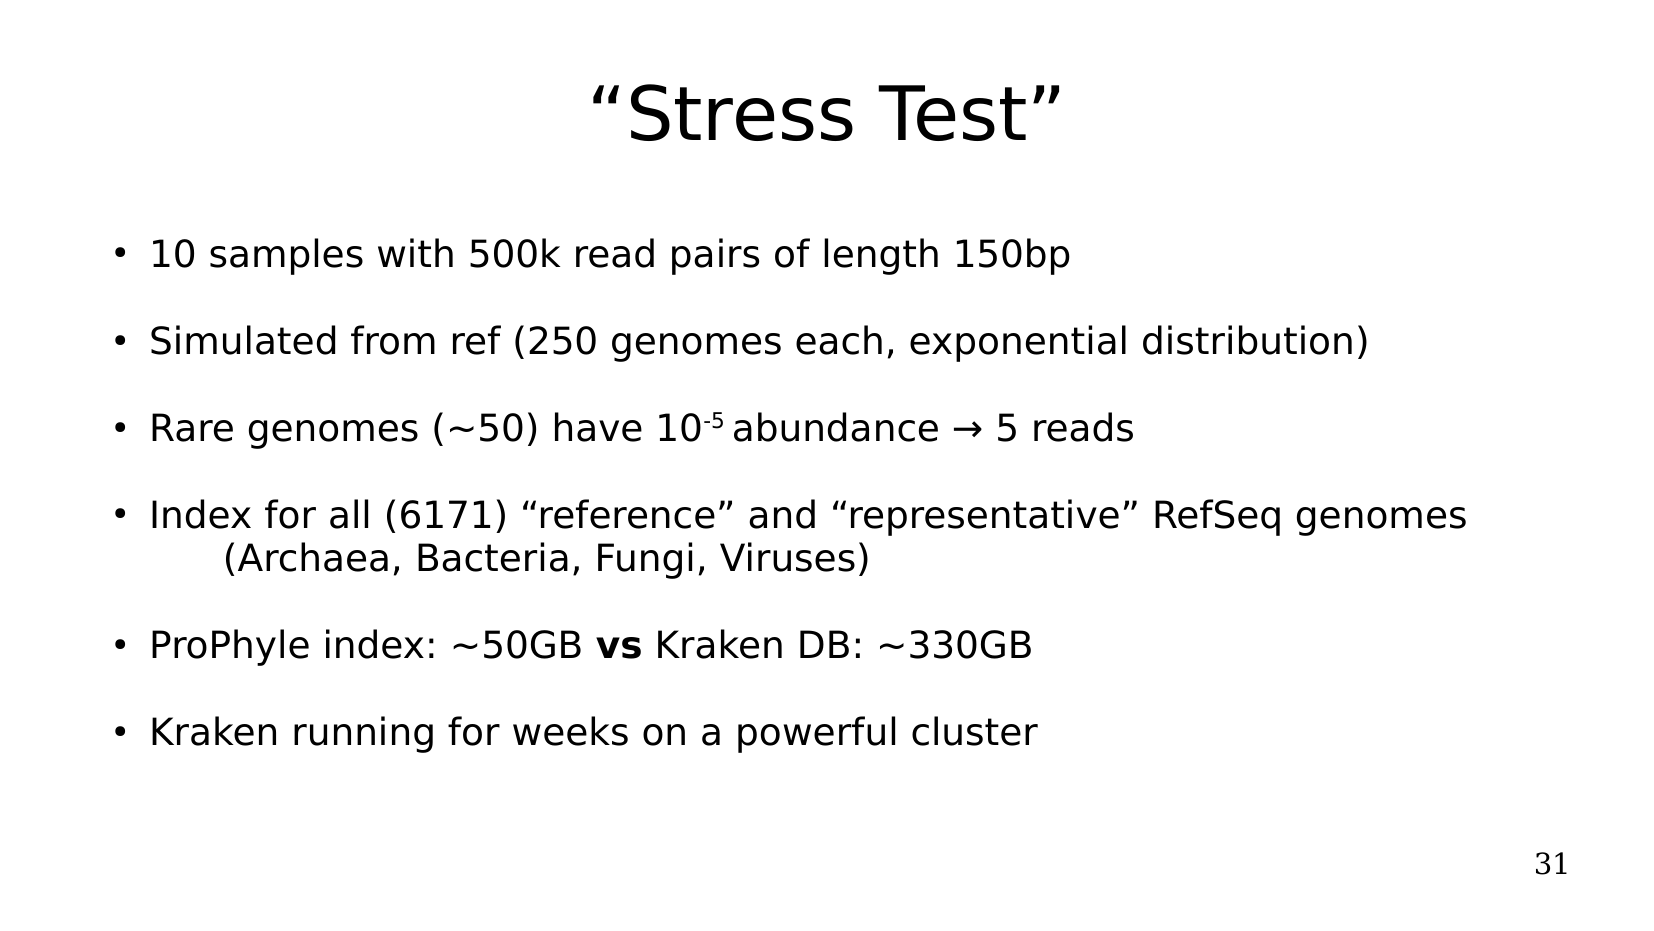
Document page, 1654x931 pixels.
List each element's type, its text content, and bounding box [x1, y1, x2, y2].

title “Stress Test” [82, 37, 1572, 193]
text_box 10 samples with 500k read pairs of length 150bp Simulated from ref (250 genomes each, exponential distribution) Rare genomes (~50) have 10-5 abundance → 5 reads Index for all (6171) “reference” and “representative” RefSeq genomes (Archaea, Bacteria, Fungi, Viruses) ProPhyle index: ~50GB vs Kraken DB: ~330GB Kraken running for weeks on a powerful cluster [98, 225, 1576, 806]
